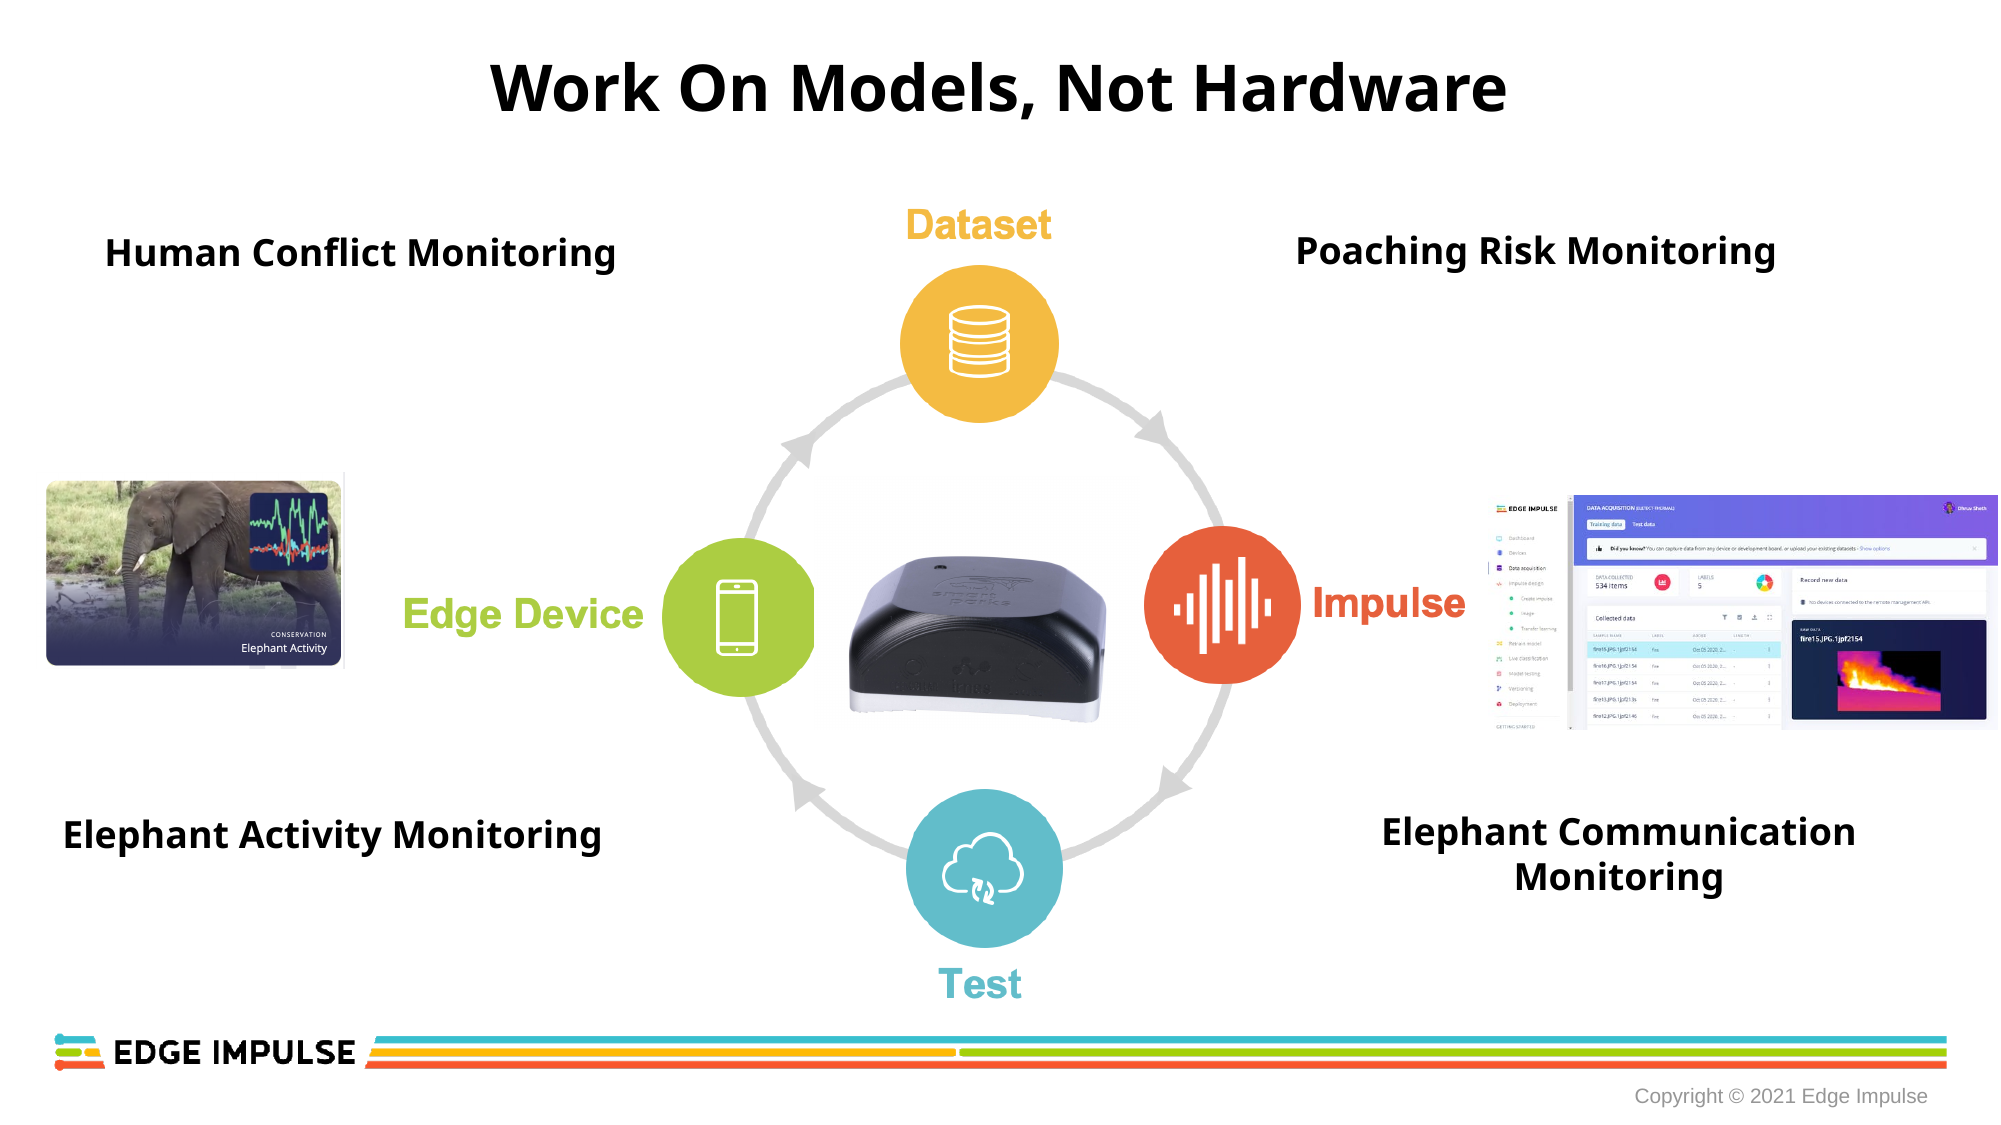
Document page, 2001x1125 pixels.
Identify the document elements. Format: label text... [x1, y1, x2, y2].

text_box Poaching Risk Monitoring [1203, 222, 1869, 311]
text_box Human Conflict Monitoring [28, 224, 694, 313]
picture [0, 0, 2000, 1125]
text_box Work On Models, Not Hardware [403, 43, 1597, 127]
text_box Elephant Communication Monitoring [1286, 803, 1952, 927]
text_box Elephant Activity Monitoring [0, 807, 666, 896]
